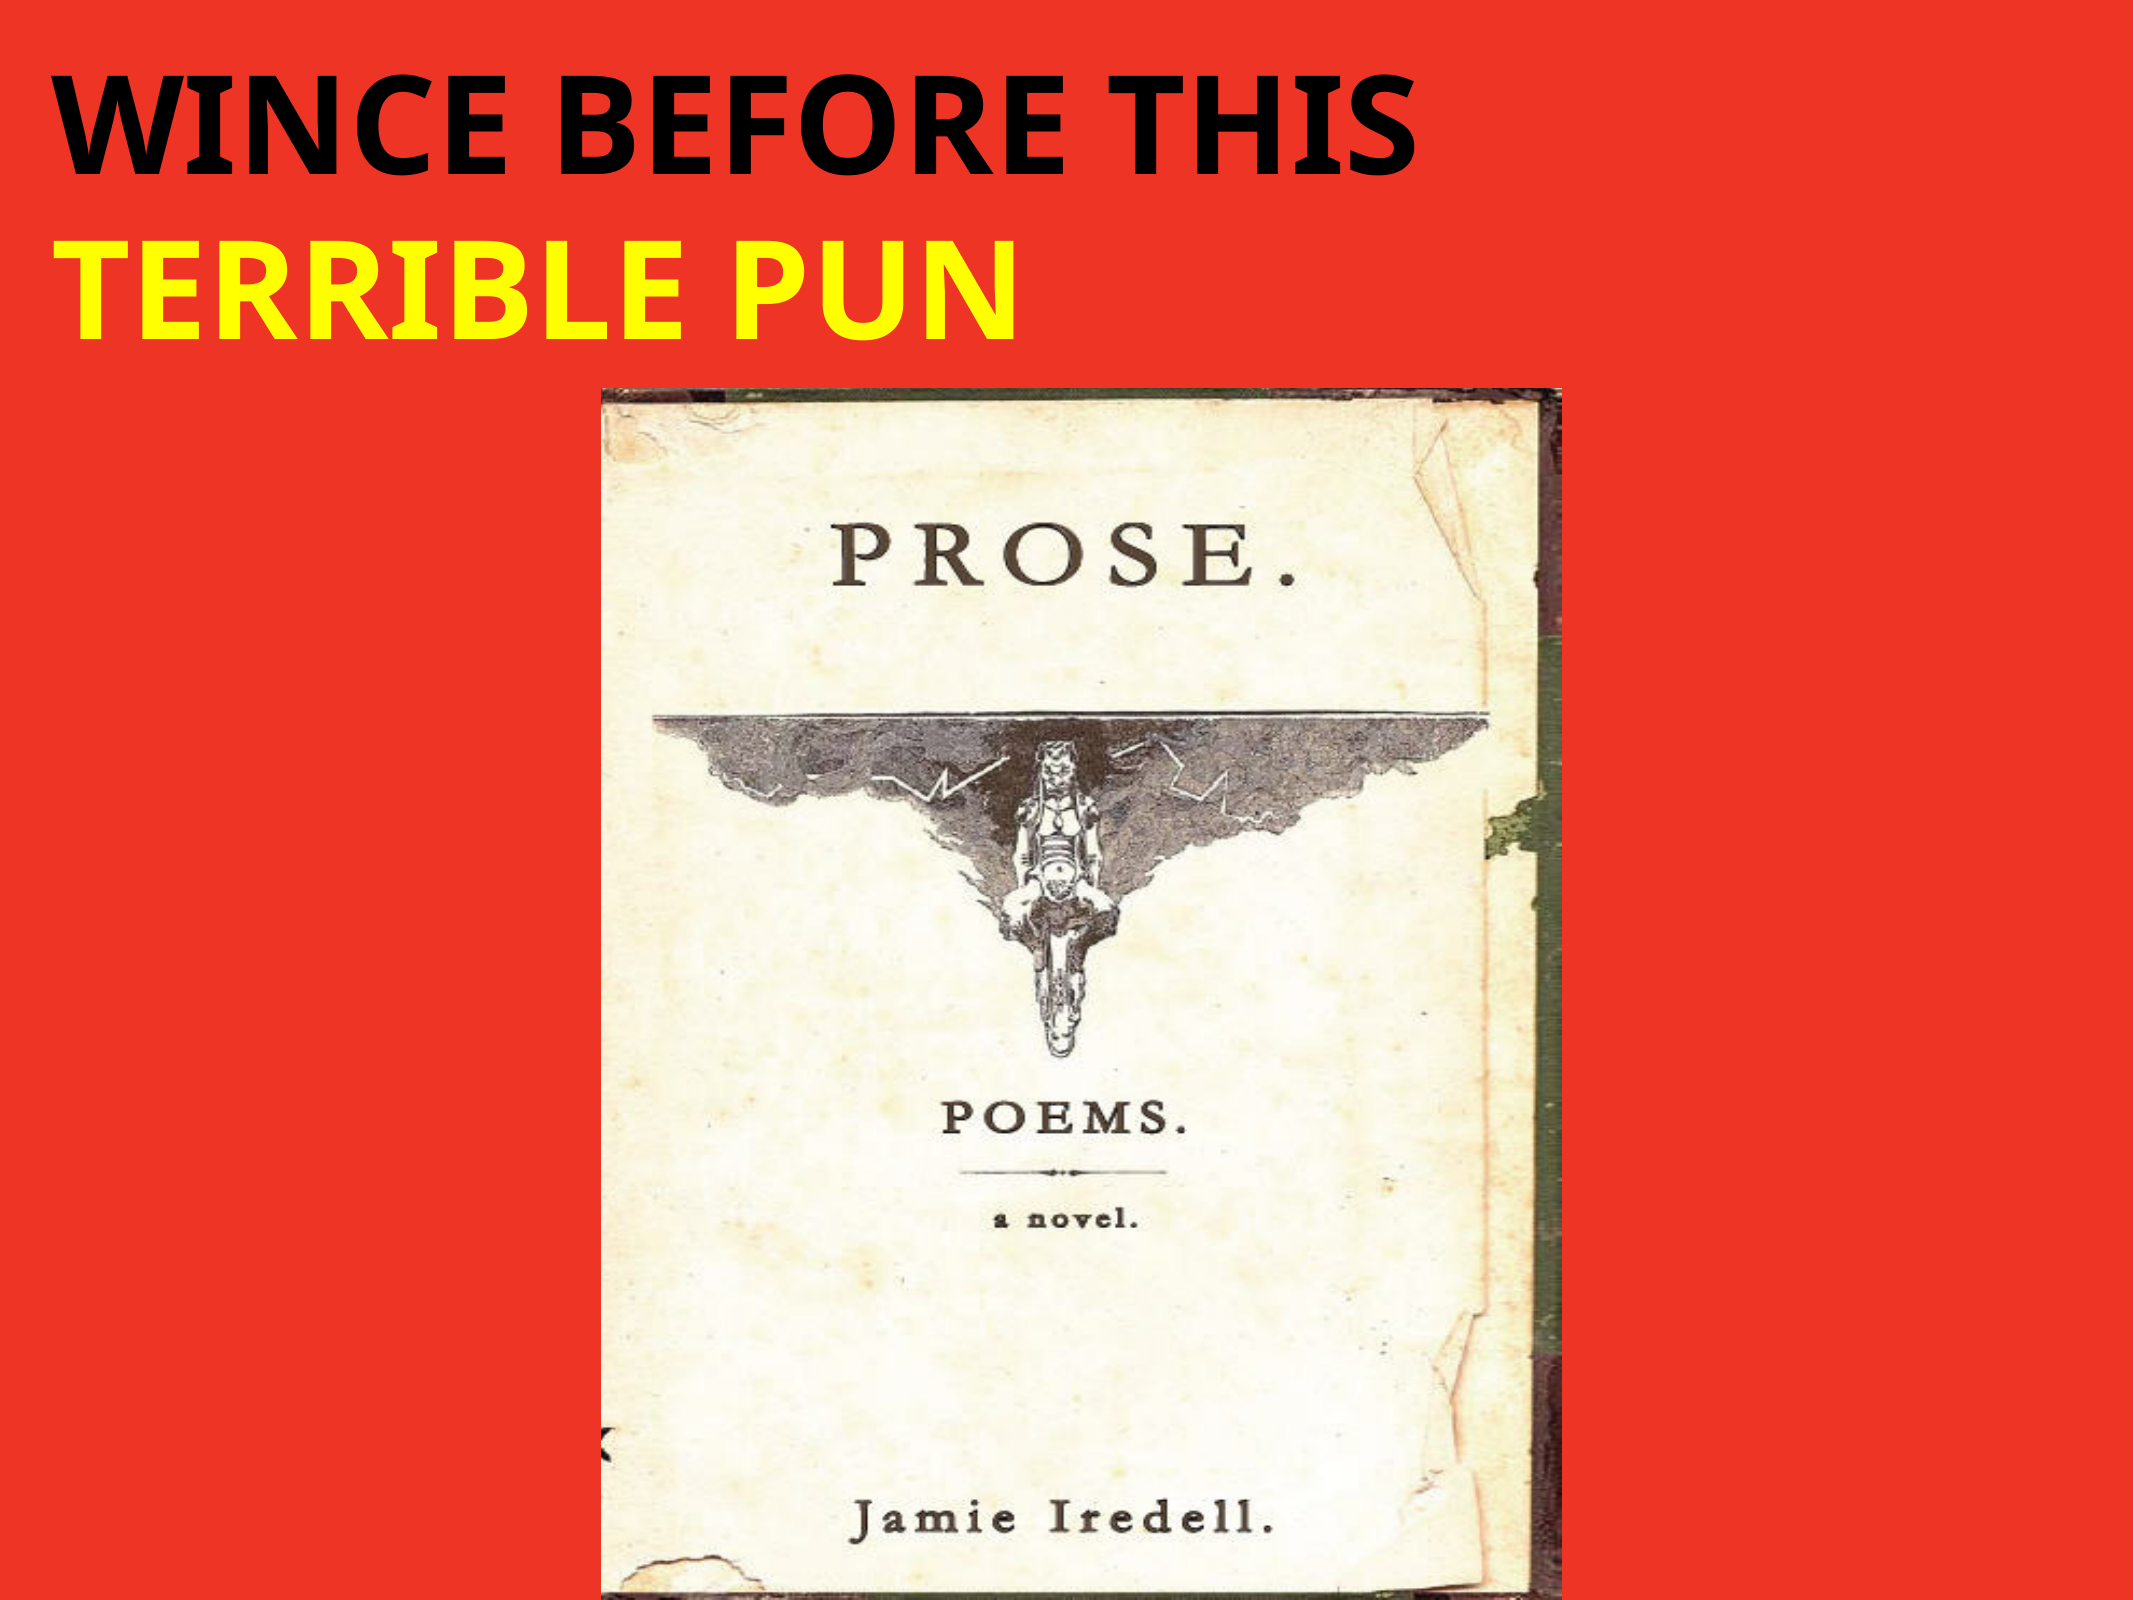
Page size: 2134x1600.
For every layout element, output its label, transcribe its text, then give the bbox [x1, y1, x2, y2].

text_box WINCE BEFORE THIS TERRIBLE PUN [41, 37, 2134, 483]
picture [601, 388, 1562, 1600]
